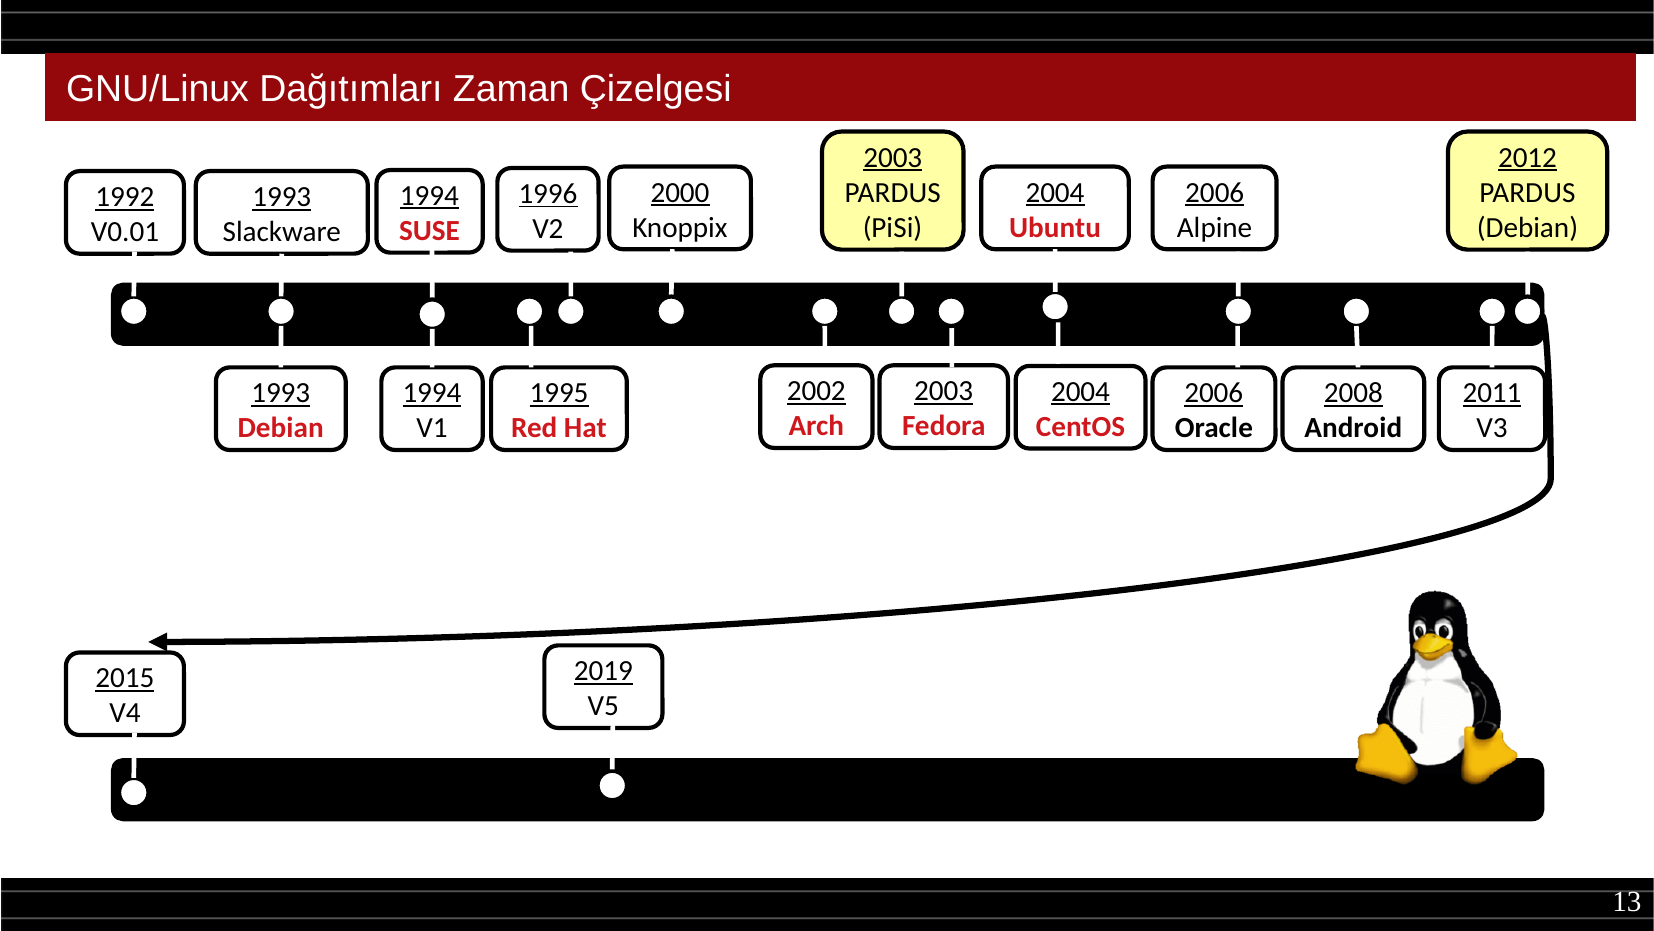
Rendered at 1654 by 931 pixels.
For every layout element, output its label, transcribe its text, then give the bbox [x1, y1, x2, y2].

text_box 1993 Slackware [195, 171, 368, 254]
picture [1, 878, 1654, 931]
text_box 2015 V4 [65, 652, 184, 736]
text_box 2003 Fedora [879, 365, 1009, 448]
text_box 2006 Alpine [1152, 166, 1277, 250]
text_box 1992 V0.01 [65, 171, 184, 254]
picture [1, 0, 1654, 54]
text_box 2002 Arch [760, 365, 873, 448]
text_box 2004 Ubuntu [981, 166, 1129, 250]
text_box 2004 CentOS [1015, 365, 1146, 449]
text_box 1994 V1 [381, 367, 483, 451]
text_box 2011 V3 [1438, 367, 1546, 451]
text_box 2003 PARDUS (PiSi) [821, 131, 964, 250]
text_box 1993 Debian [215, 367, 346, 451]
picture [1350, 585, 1522, 789]
text_box [113, 284, 1543, 344]
text_box 1996 V2 [497, 168, 599, 251]
text_box 1994 SUSE [376, 170, 483, 253]
text_box 2008 Android [1282, 367, 1425, 451]
text_box 1995 Red Hat [491, 367, 627, 451]
text_box 2006 Oracle [1152, 367, 1276, 451]
text_box 2000 Knoppix [609, 166, 751, 250]
text_box 2012 PARDUS (Debian) [1447, 131, 1608, 250]
text_box 2019 V5 [544, 645, 663, 728]
text_box GNU/Linux Dağıtımları Zaman Çizelgesi [51, 60, 1312, 117]
text_box [113, 760, 1543, 820]
